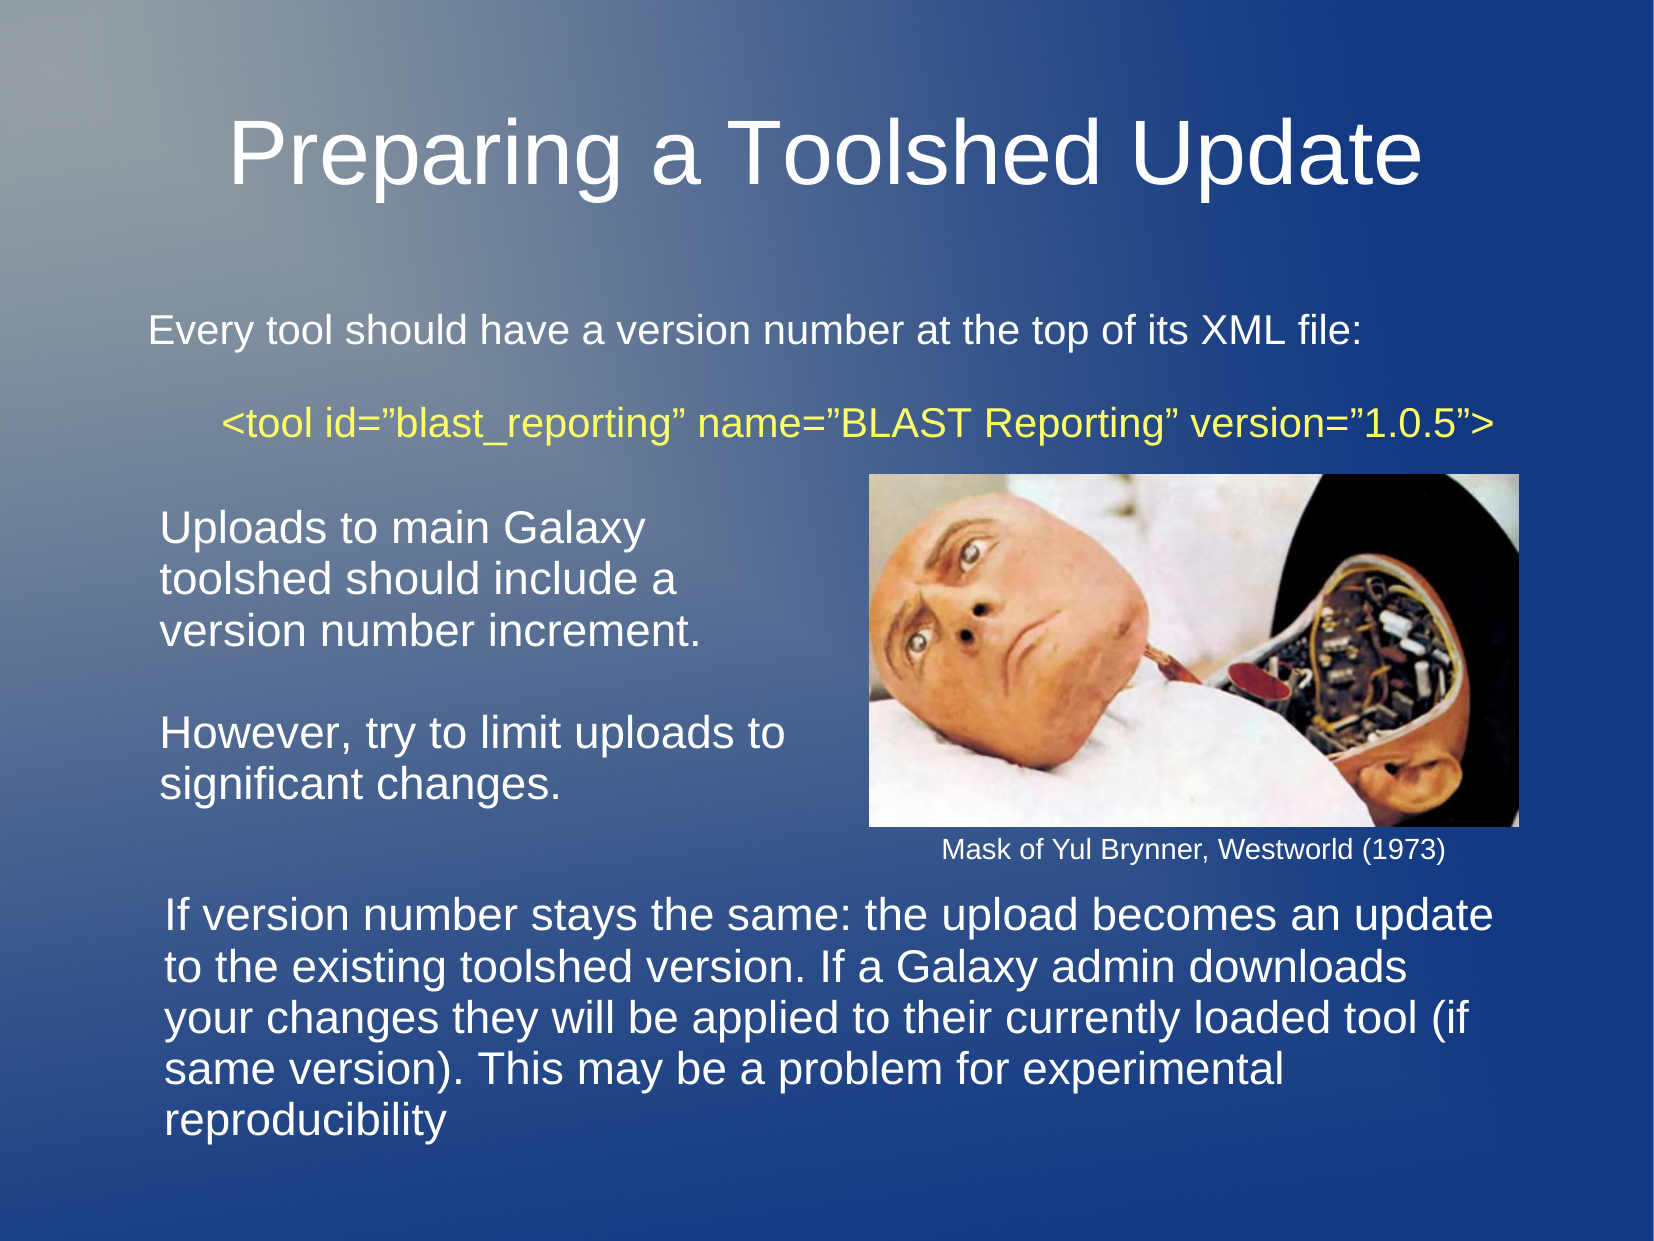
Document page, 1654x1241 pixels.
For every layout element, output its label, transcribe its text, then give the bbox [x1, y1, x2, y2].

list [90, 290, 1486, 451]
list Every tool should have a version number at the top of its XML file: <tool id=”blast_reporting” name=”BLAST Reporting” version=”1.0.5”> [147, 307, 1536, 473]
picture [0, 0, 1654, 1241]
list Uploads to main Galaxy toolshed should include a version number increment. However, try to limit uploads to significant changes. [159, 501, 827, 858]
title Preparing a Toolshed Update [82, 49, 1571, 257]
list If version number stays the same: the upload becomes an update to the existing toolshed version. If a Galaxy admin downloads your changes they will be applied to their currently loaded tool (if same version). This may be a problem for experimental reproducibility [164, 889, 1506, 1144]
